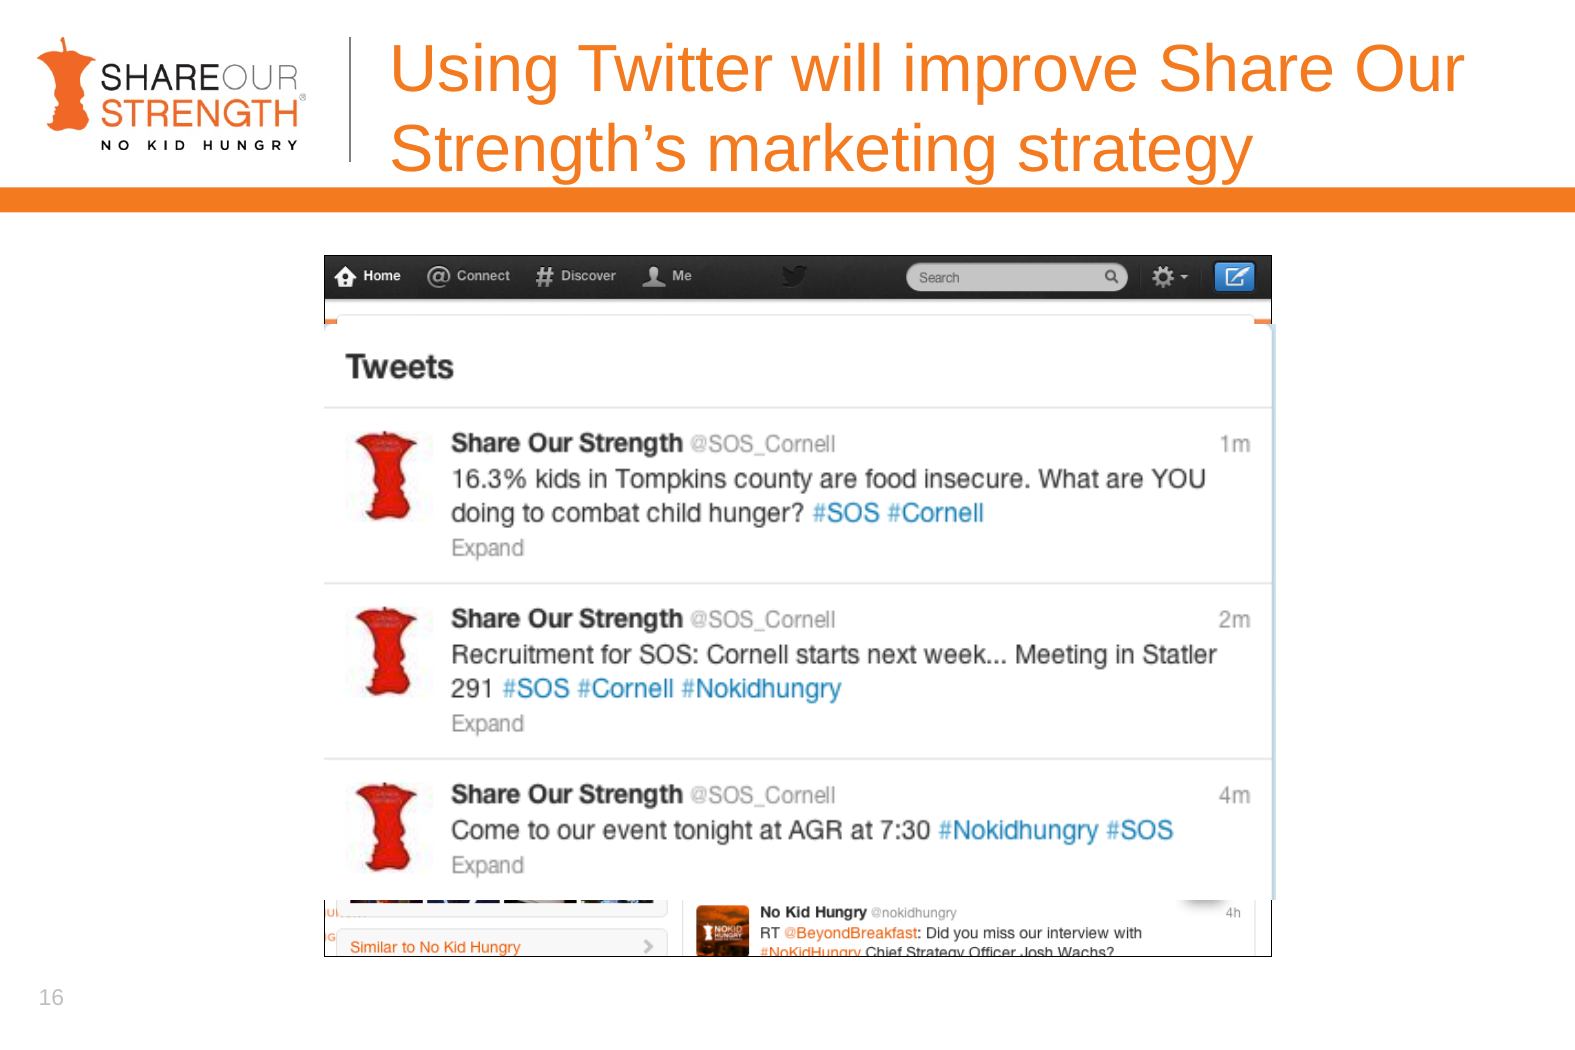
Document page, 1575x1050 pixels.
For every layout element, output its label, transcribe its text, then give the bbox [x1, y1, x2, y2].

picture [37, 37, 306, 150]
picture [324, 255, 1276, 957]
title Using Twitter will improve Share Our Strength’s marketing strategy [375, 17, 1513, 113]
